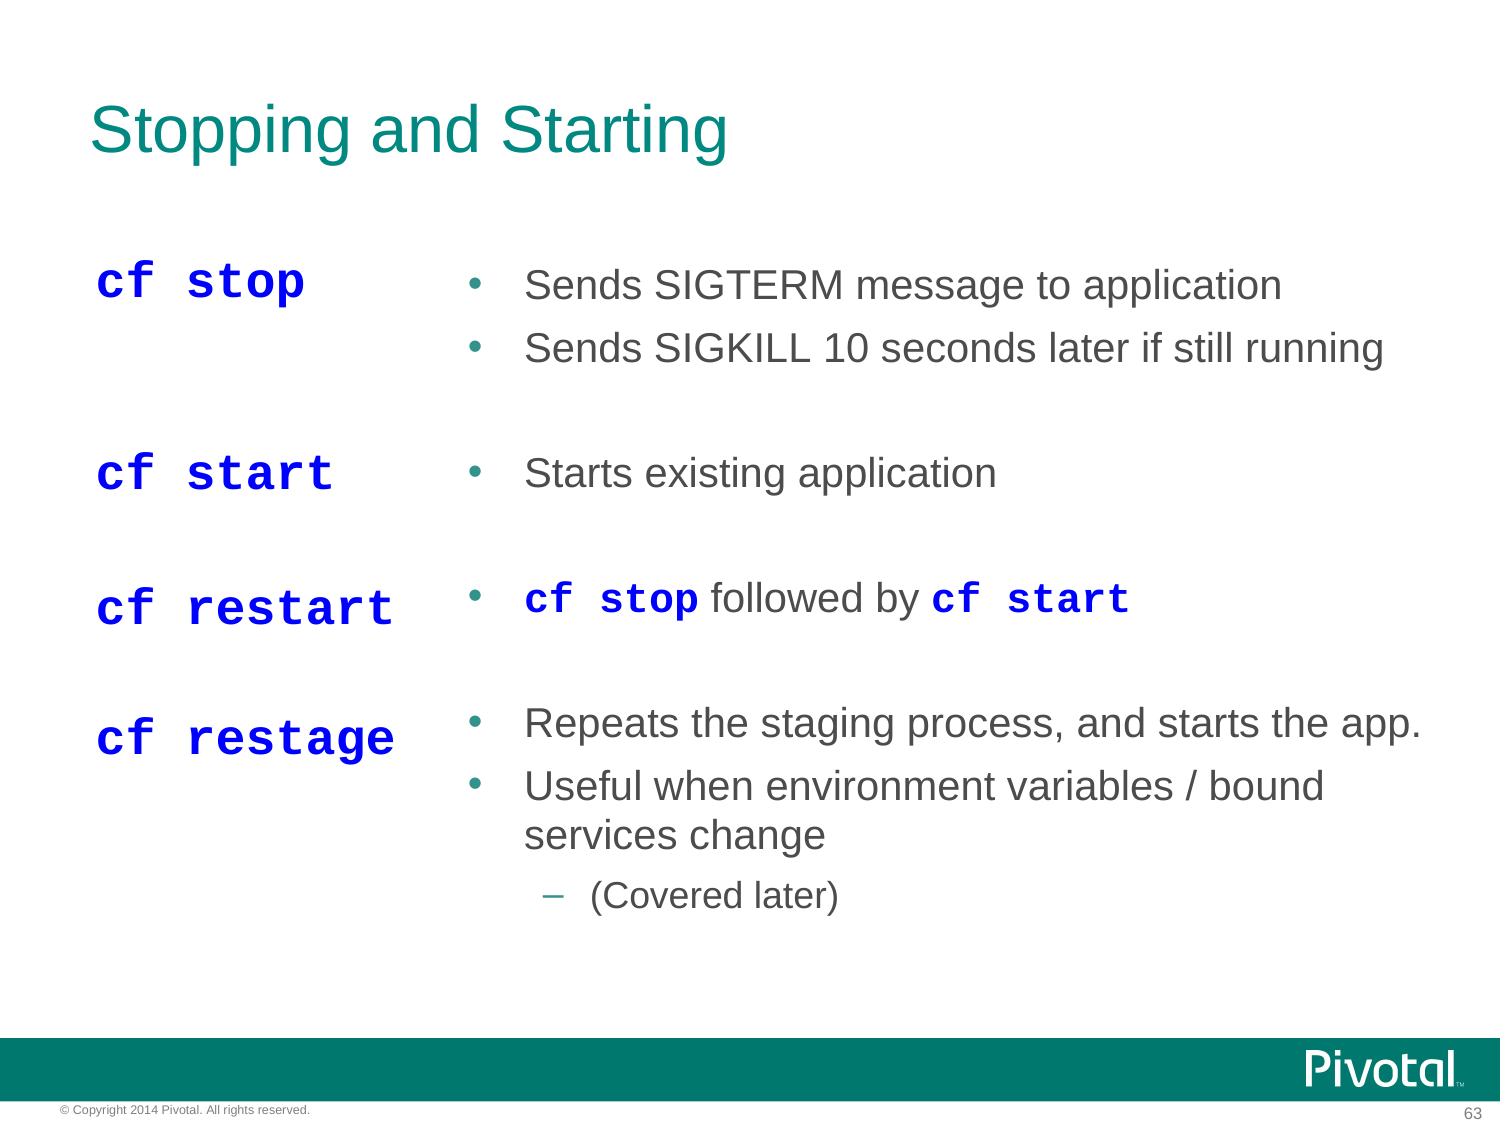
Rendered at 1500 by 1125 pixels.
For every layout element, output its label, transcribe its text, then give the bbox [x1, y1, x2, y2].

list Sends SIGTERM message to application Sends SIGKILL 10 seconds later if still running Starts existing application cf stop followed by cf start Repeats the staging process, and starts the app. Useful when environment variables / bound services change (Covered later) [483, 250, 1447, 1116]
picture [1447, 1050, 1464, 1087]
list cf stop cf start cf restart cf restage [80, 239, 483, 1125]
title Stopping and Starting [75, 56, 1426, 196]
